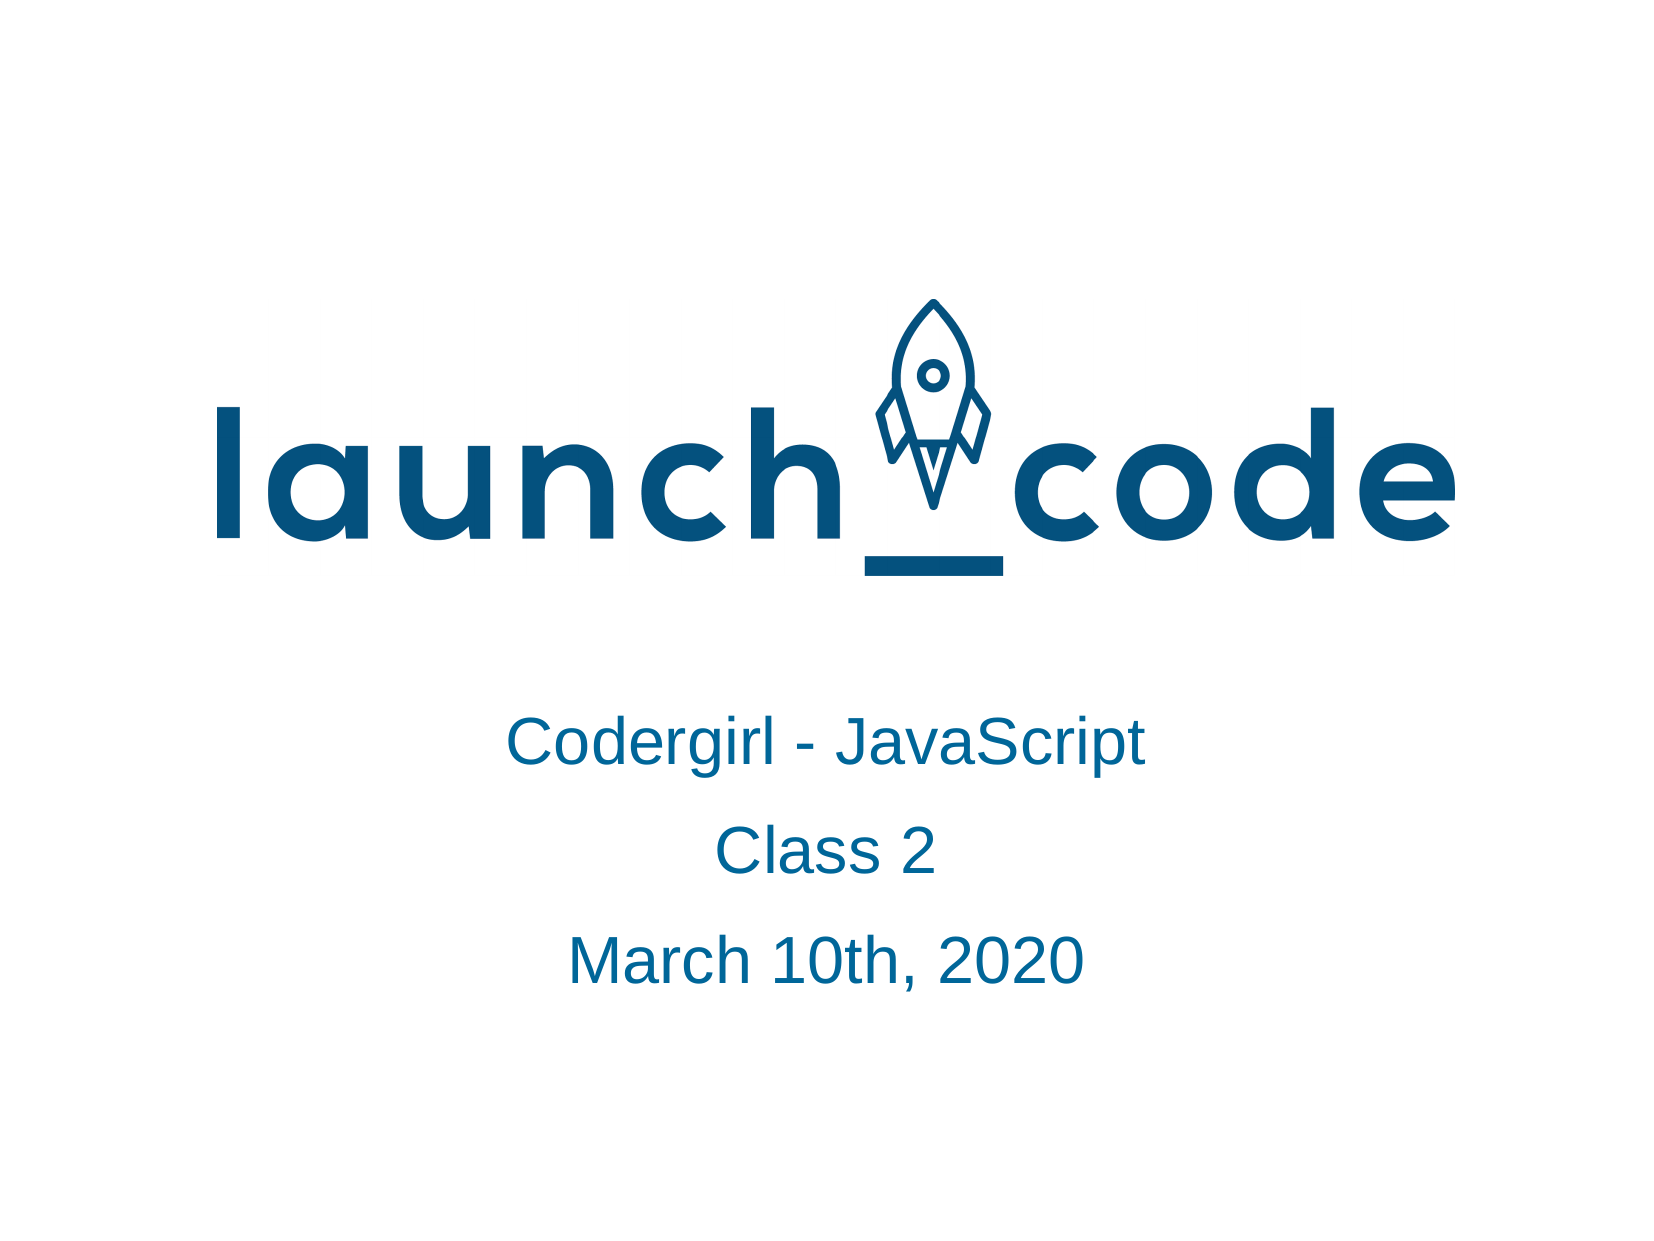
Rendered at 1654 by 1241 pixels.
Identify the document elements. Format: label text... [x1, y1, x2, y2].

subtitle Codergirl - JavaScript Class 2 March 10th, 2020 [82, 290, 1571, 1186]
picture [217, 300, 1455, 576]
